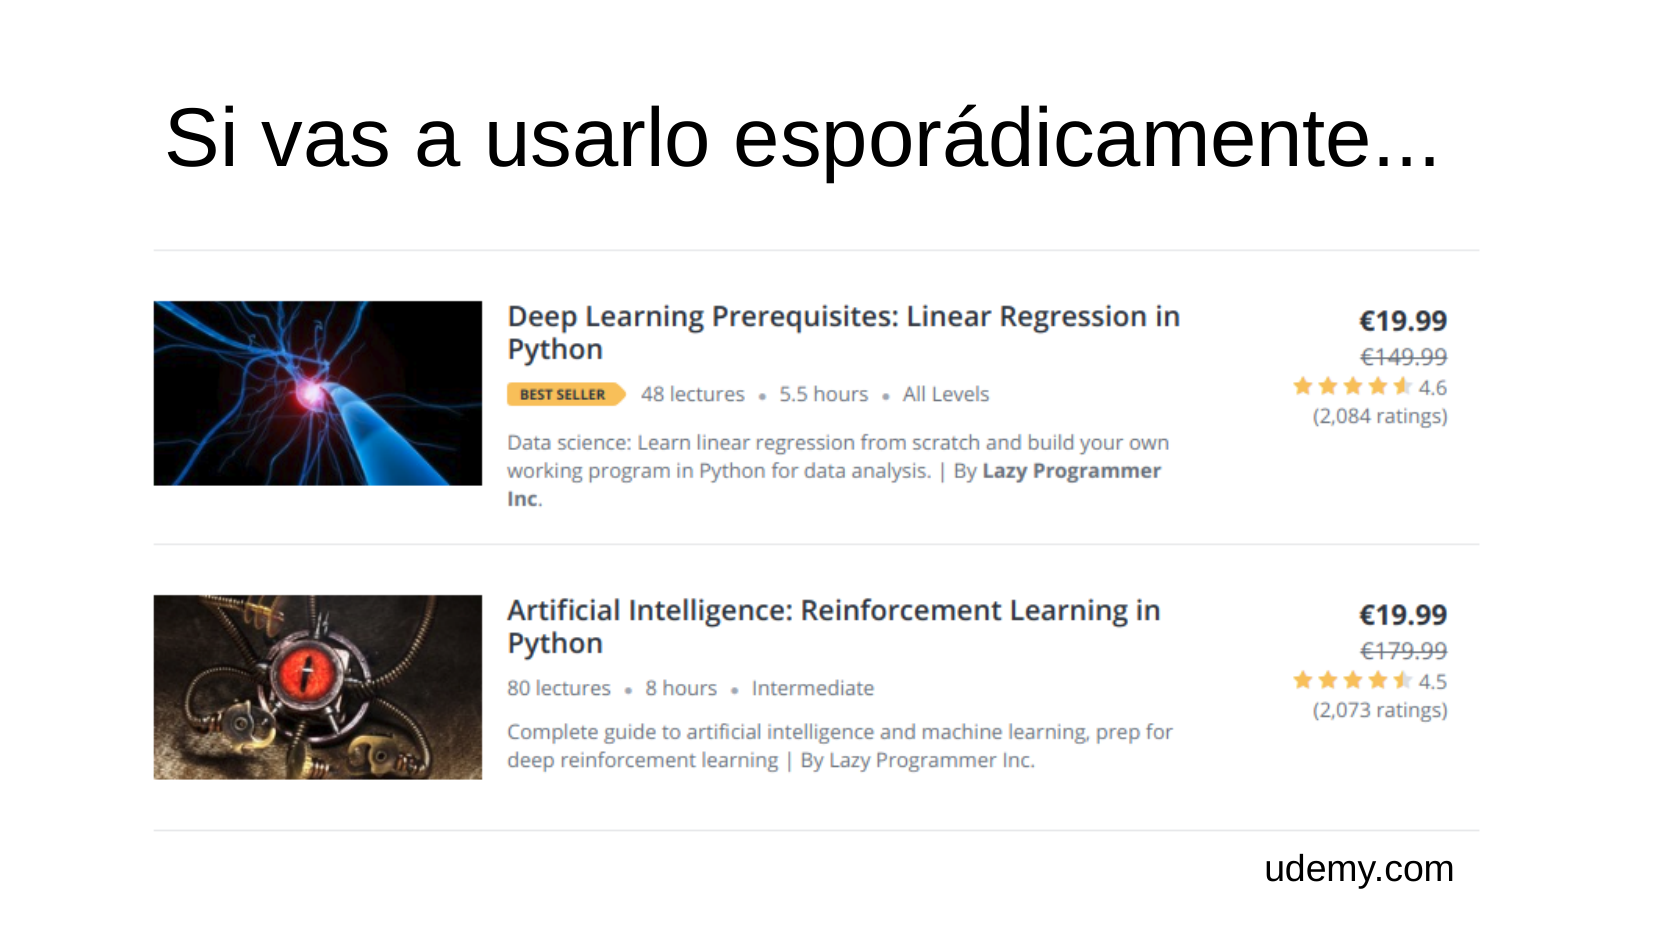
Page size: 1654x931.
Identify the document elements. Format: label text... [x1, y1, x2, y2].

text_box udemy.com [1249, 840, 1471, 891]
text_box Si vas a usarlo esporádicamente... [150, 84, 1591, 256]
picture [90, 231, 1550, 856]
